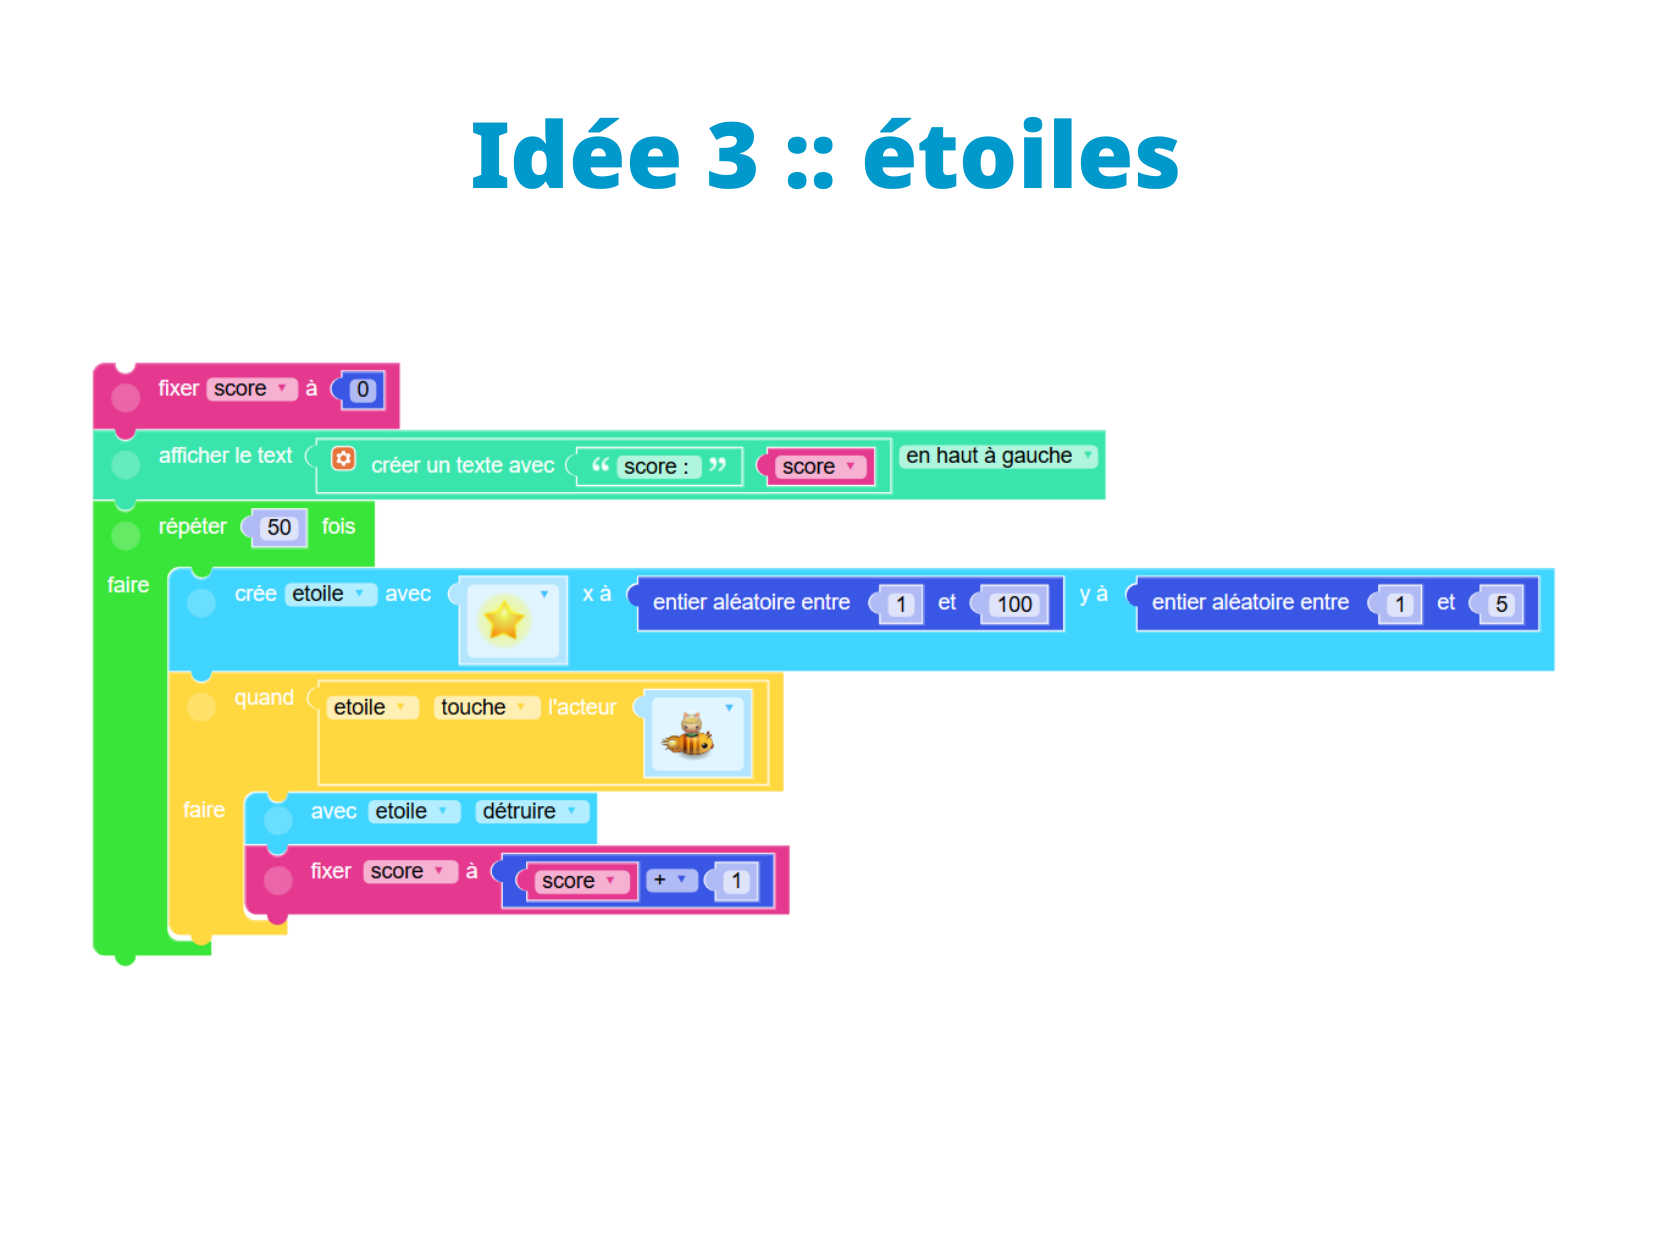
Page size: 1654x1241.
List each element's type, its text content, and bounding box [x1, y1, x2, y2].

title Idée 3 :: étoiles [82, 49, 1571, 257]
picture [88, 353, 1565, 975]
